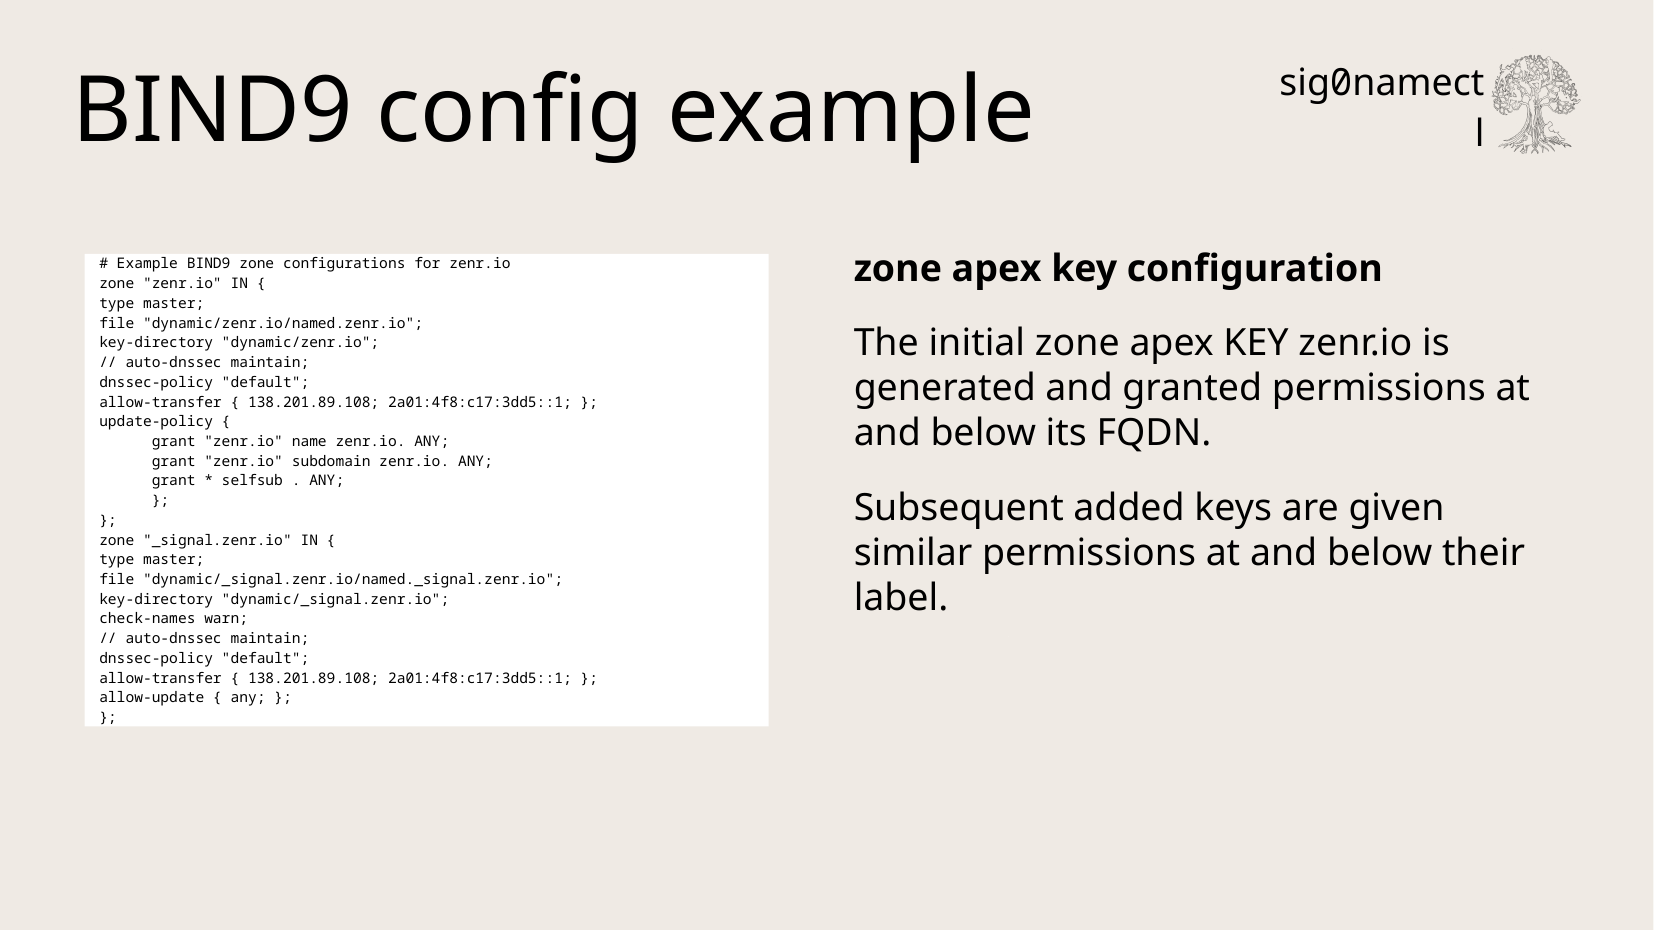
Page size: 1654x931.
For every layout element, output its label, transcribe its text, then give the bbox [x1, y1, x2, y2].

picture [1489, 47, 1582, 160]
title BIND9 config example [72, 46, 1562, 166]
list zone apex key configuration The initial zone apex KEY zenr.io is generated and granted permissions at and below its FQDN. Subsequent added keys are given similar permissions at and below their label. [853, 243, 1564, 806]
text_box # Example BIND9 zone configurations for zenr.io zone "zenr.io" IN { type master; file "dynamic/zenr.io/named.zenr.io"; key-directory "dynamic/zenr.io"; // auto-dnssec maintain; dnssec-policy "default"; allow-transfer { 138.201.89.108; 2a01:4f8:c17:3dd5::1; }; update-policy { grant "zenr.io" name zenr.io. ANY; grant "zenr.io" subdomain zenr.io. ANY; grant * selfsub . ANY; }; }; zone "_signal.zenr.io" IN { type master; file "dynamic/_signal.zenr.io/named._signal.zenr.io"; key-directory "dynamic/_signal.zenr.io"; check-names warn; // auto-dnssec maintain; dnssec-policy "default"; allow-transfer { 138.201.89.108; 2a01:4f8:c17:3dd5::1; }; allow-update { any; }; }; [84, 253, 769, 727]
title sig0namectl [1269, 56, 1485, 156]
